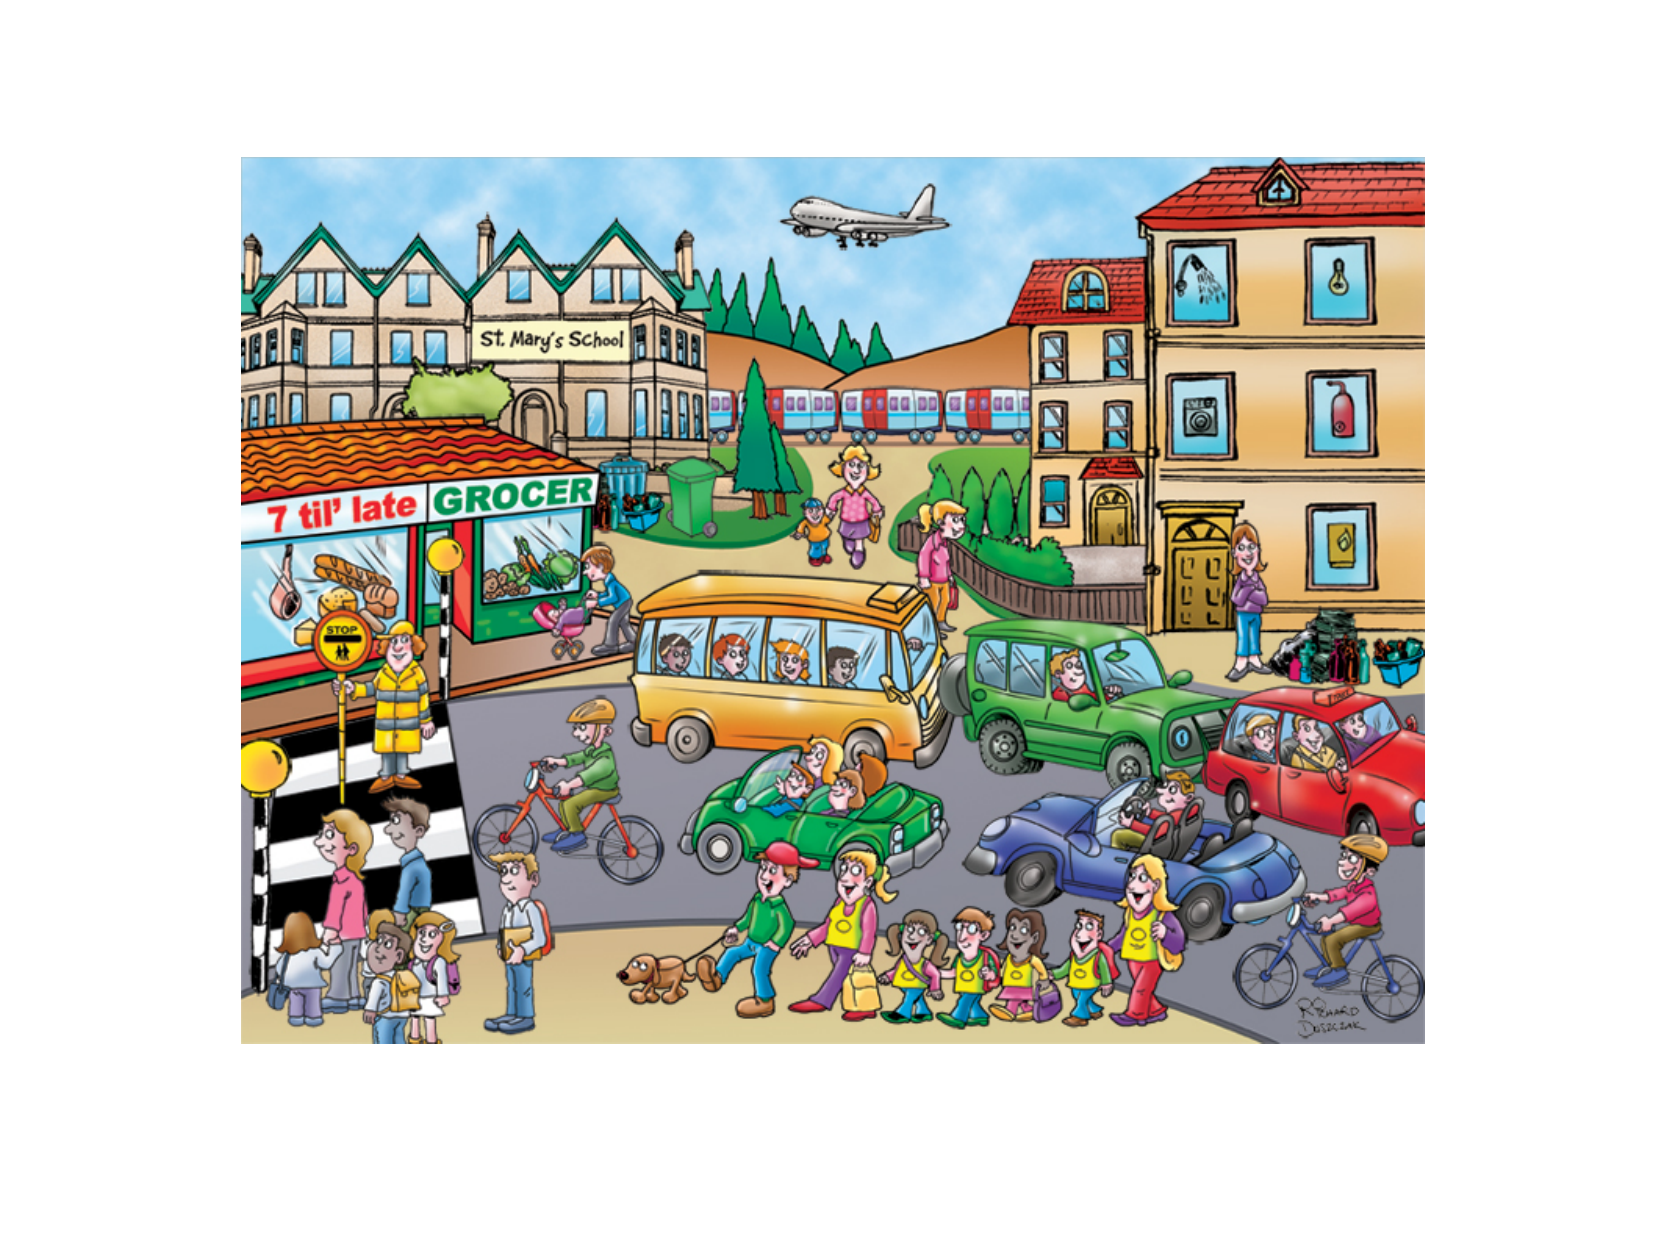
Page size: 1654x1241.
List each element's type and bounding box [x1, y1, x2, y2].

picture [241, 157, 1425, 1044]
